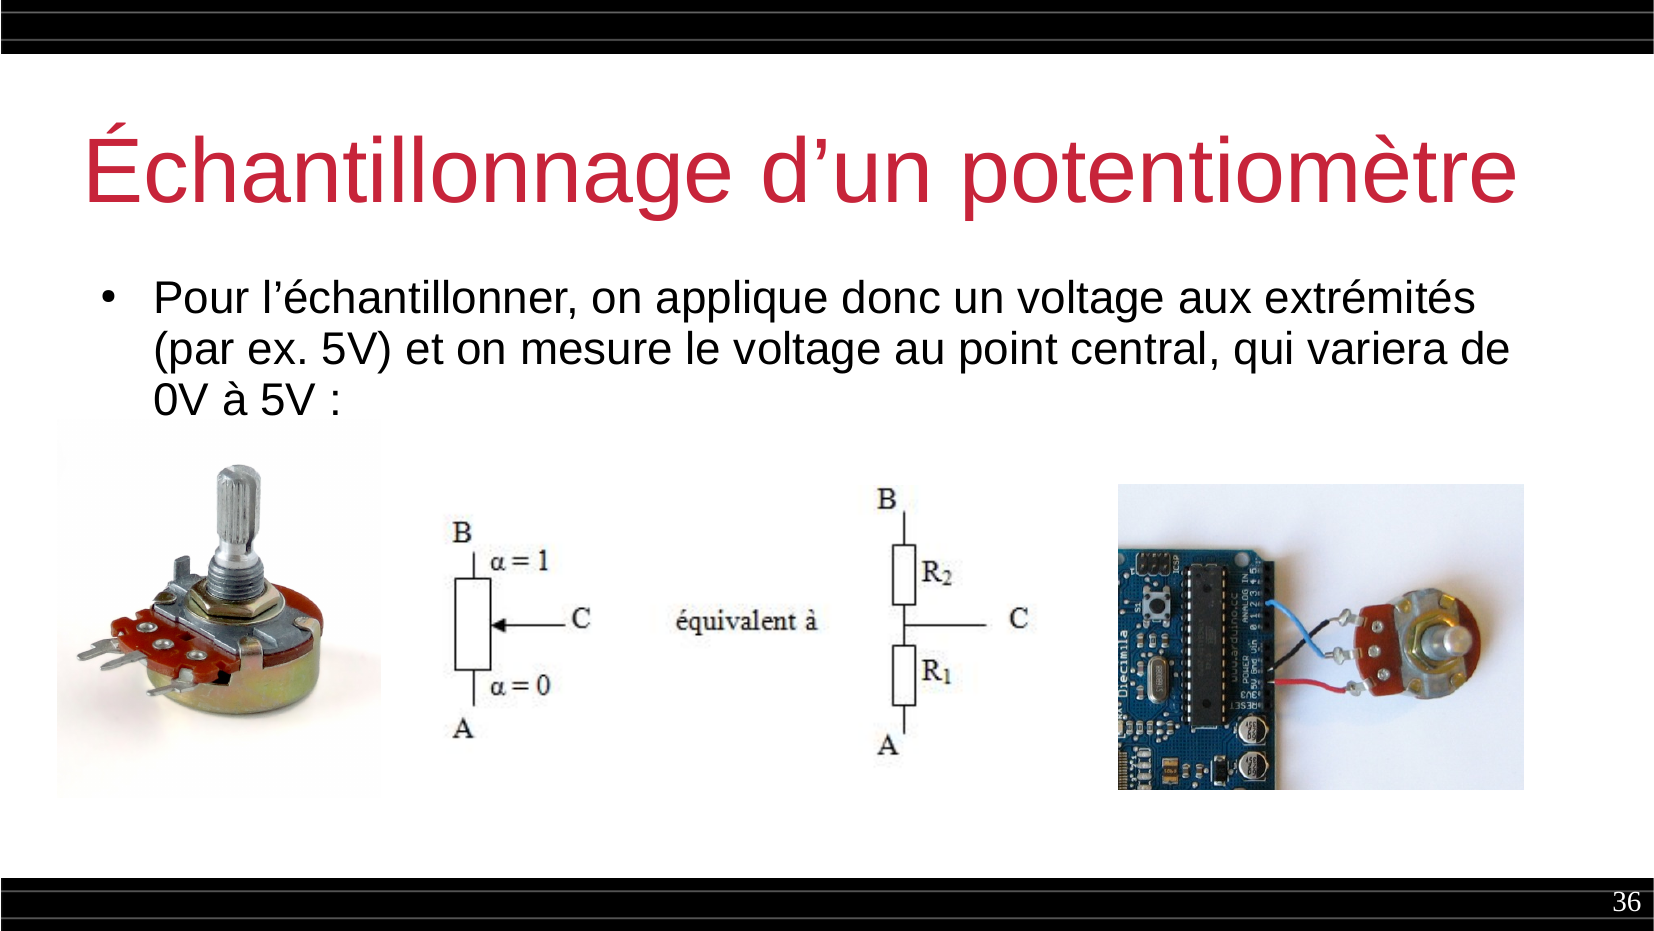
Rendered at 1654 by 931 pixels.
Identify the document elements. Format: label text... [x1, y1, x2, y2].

picture [414, 485, 1052, 770]
title Échantillonnage d’un potentiomètre [82, 92, 1571, 249]
list Pour l’échantillonner, on applique donc un voltage aux extrémités (par ex. 5V) et on mesure le voltage au point central, qui variera de 0V à 5V : [82, 271, 1571, 758]
picture [1118, 484, 1524, 790]
picture [1, 878, 1654, 931]
picture [1, 0, 1654, 54]
picture [57, 419, 381, 799]
